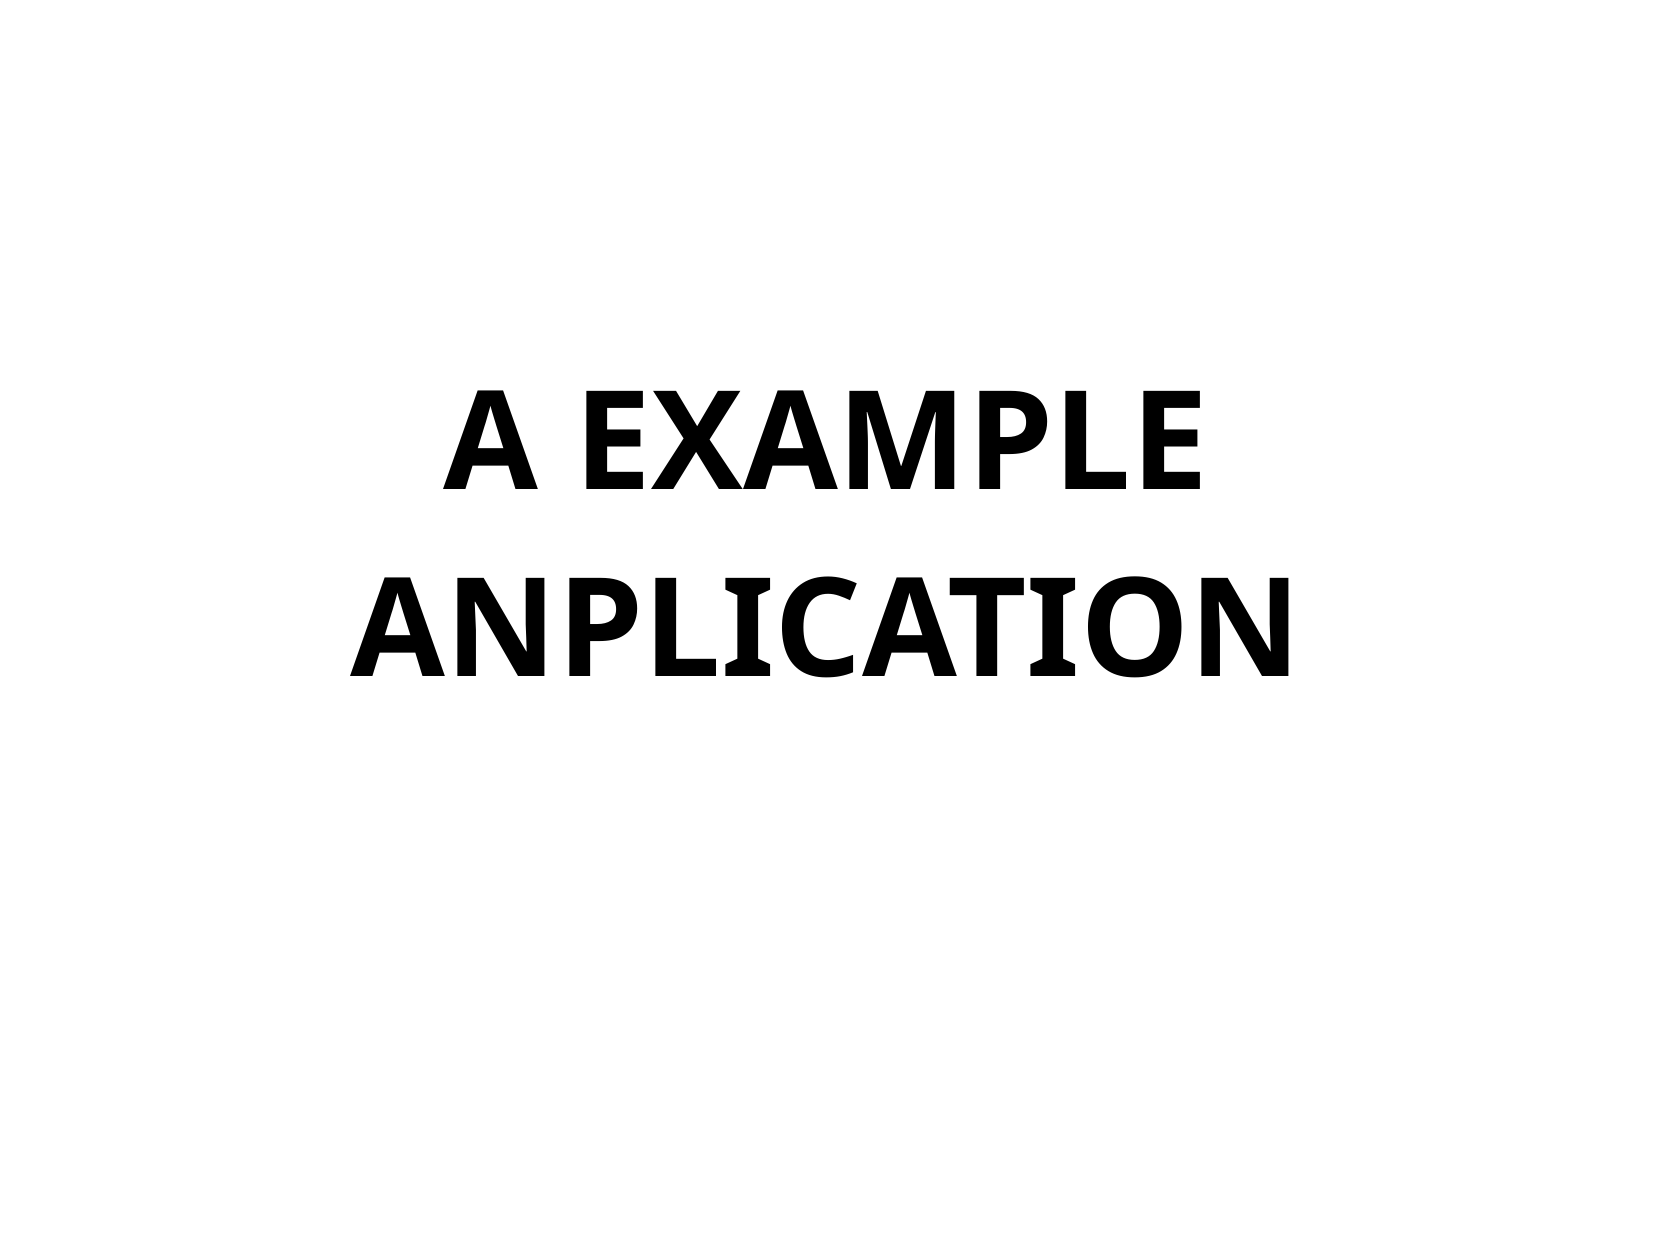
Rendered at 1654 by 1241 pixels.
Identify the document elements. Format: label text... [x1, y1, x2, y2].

subtitle A EXAMPLE ANPLICATION [82, 49, 1571, 1010]
